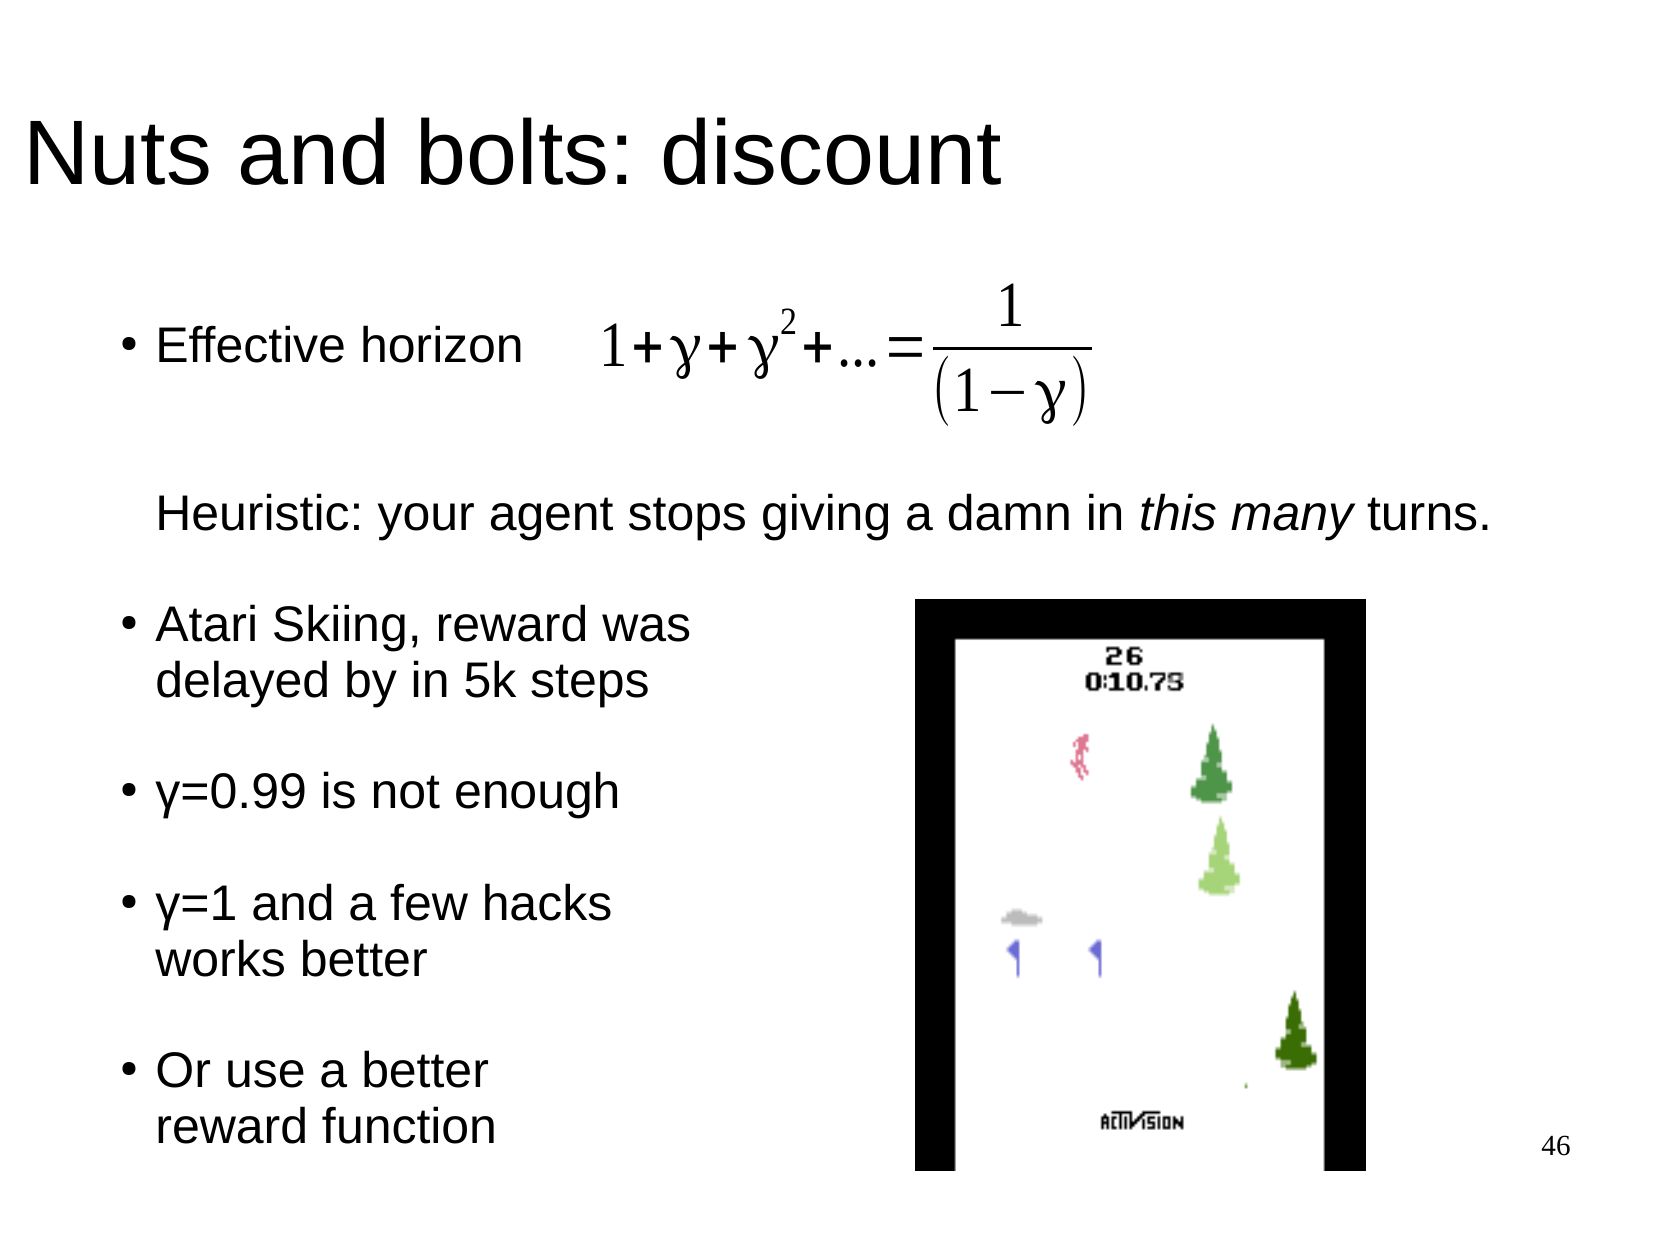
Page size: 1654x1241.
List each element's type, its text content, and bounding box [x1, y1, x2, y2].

picture [915, 599, 1366, 1171]
title Nuts and bolts: discount [23, 49, 1512, 257]
chart [585, 270, 1107, 430]
text_box Effective horizon Heuristic: your agent stops giving a damn in this many turns. Atari Skiing, reward was delayed by in 5k steps γ=0.99 is not enough γ=1 and a few hacks works better Or use a better reward function [120, 313, 1531, 1241]
